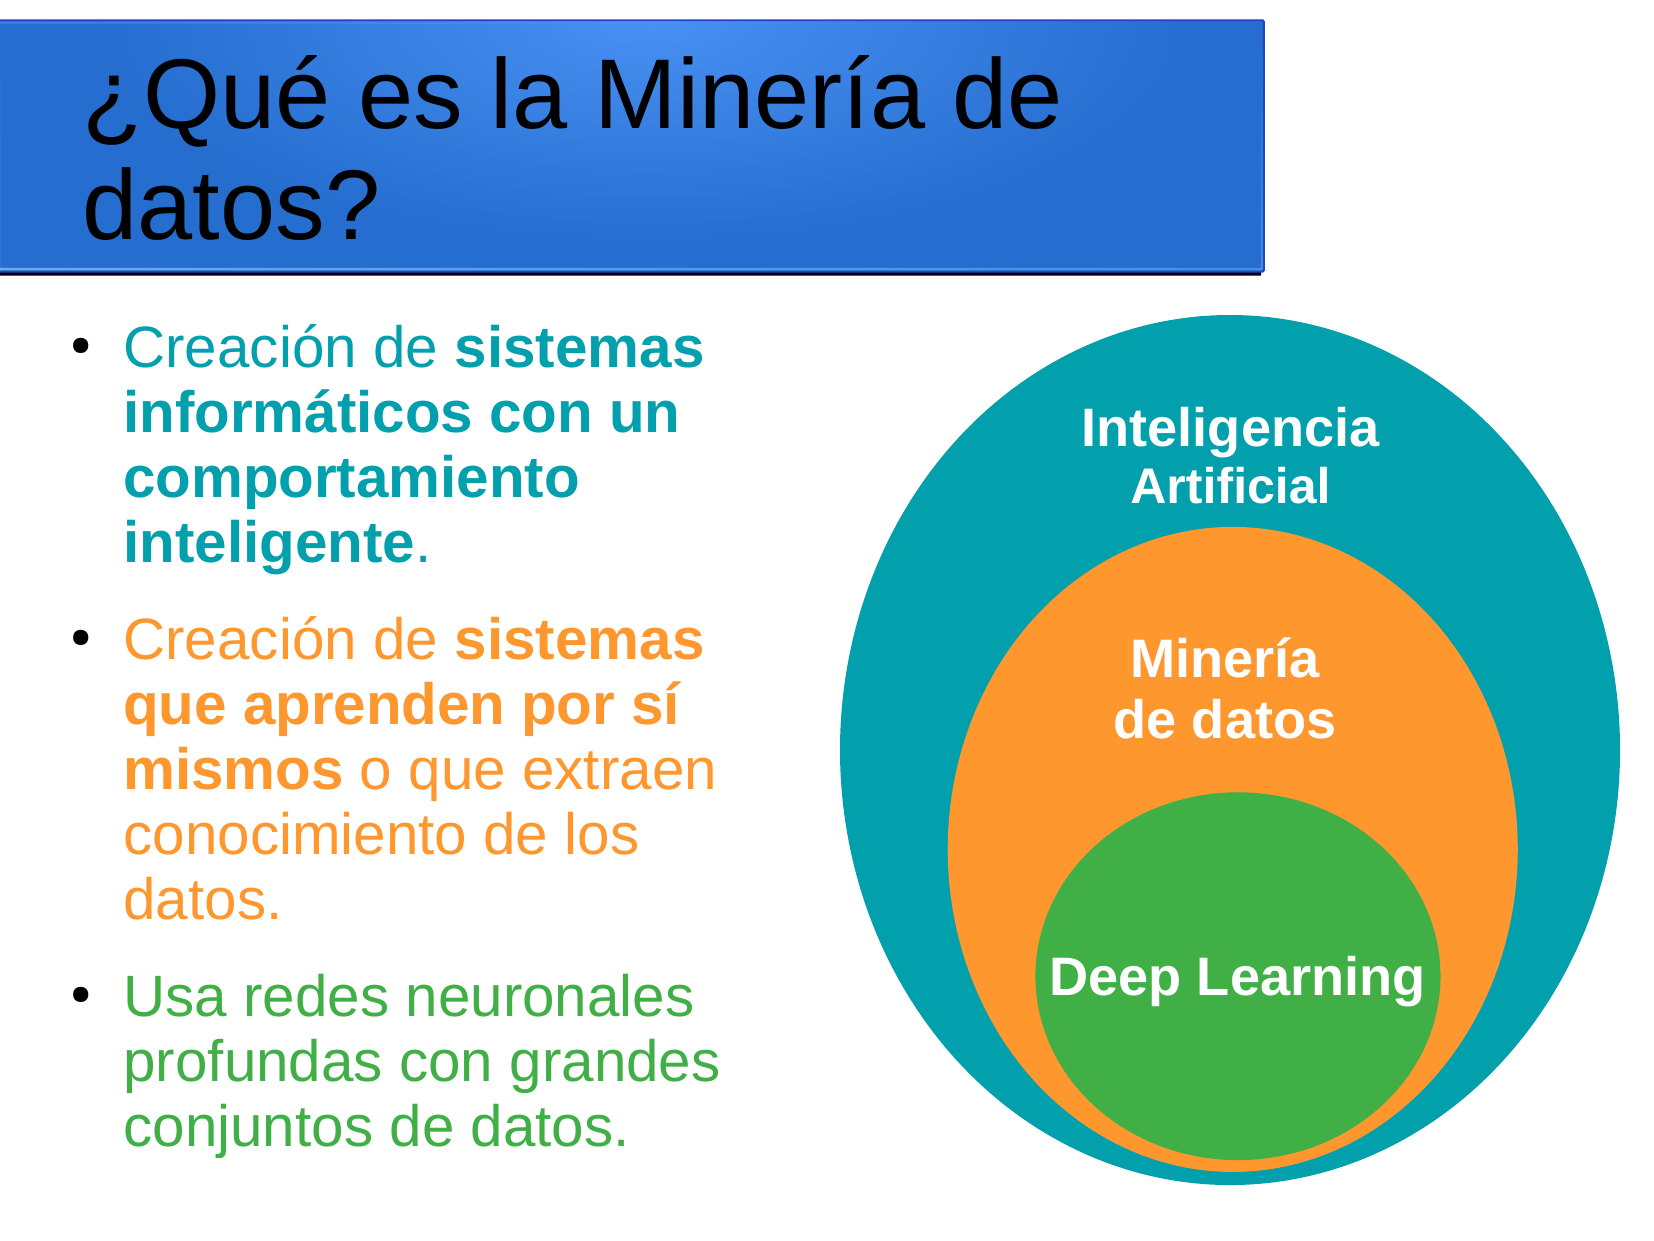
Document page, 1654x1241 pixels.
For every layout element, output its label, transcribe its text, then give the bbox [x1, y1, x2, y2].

list Creación de sistemas informáticos con un comportamiento inteligente. Creación de sistemas que aprenden por sí mismos o que extraen conocimiento de los datos. Usa redes neuronales profundas con grandes conjuntos de datos. [52, 315, 781, 1035]
text_box Inteligencia Artificial [1066, 390, 1396, 522]
title ¿Qué es la Minería de datos? [82, 38, 1235, 261]
text_box [840, 315, 1621, 1186]
text_box Deep Learning [1035, 792, 1441, 1161]
text_box Minería de datos [947, 526, 1518, 1172]
